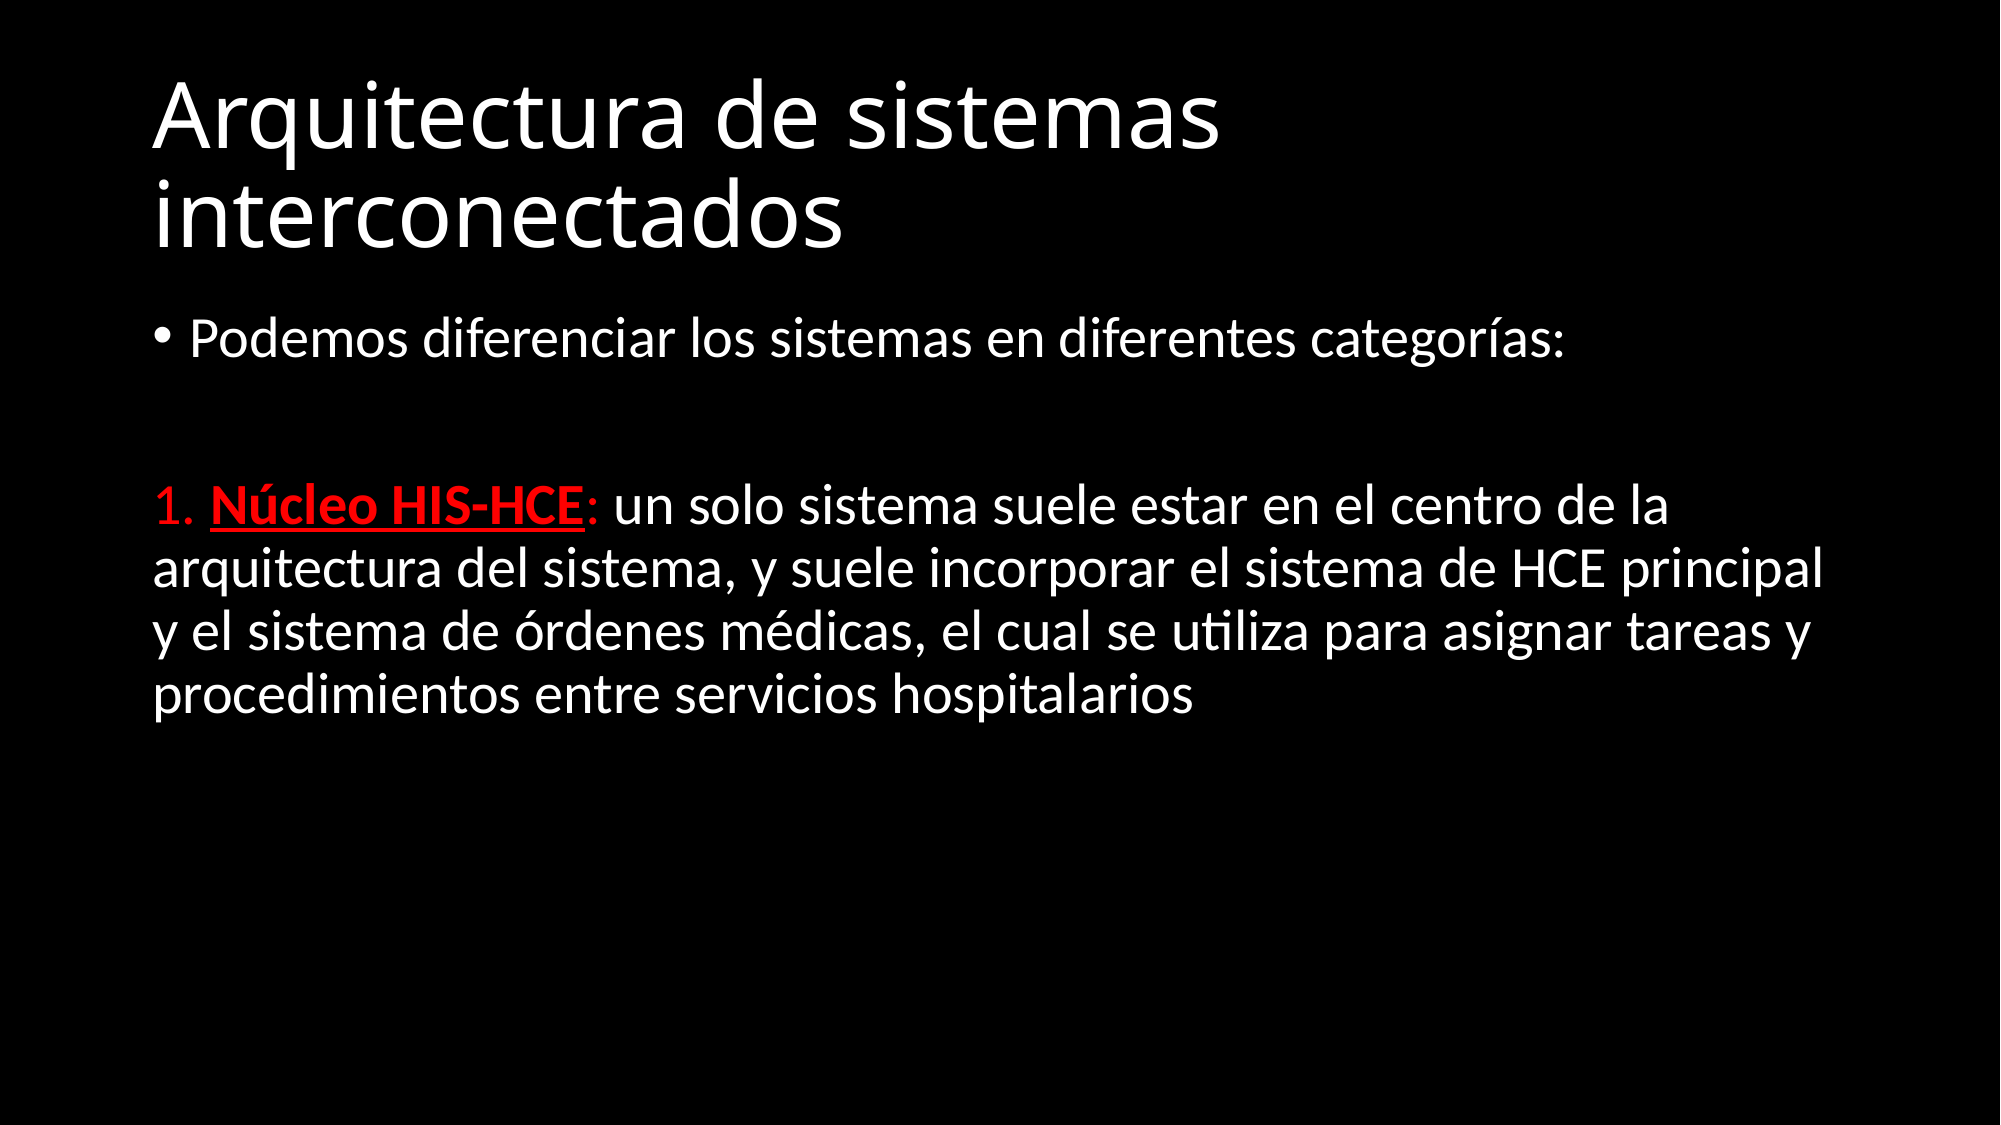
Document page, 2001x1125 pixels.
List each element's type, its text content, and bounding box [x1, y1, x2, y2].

list Podemos diferenciar los sistemas en diferentes categorías: 1. Núcleo HIS-HCE: un solo sistema suele estar en el centro de la arquitectura del sistema, y suele incorporar el sistema de HCE principal y el sistema de órdenes médicas, el cual se utiliza para asignar tareas y procedimientos entre servicios hospitalarios [137, 299, 1863, 1014]
title Arquitectura de sistemas interconectados [137, 59, 1863, 278]
